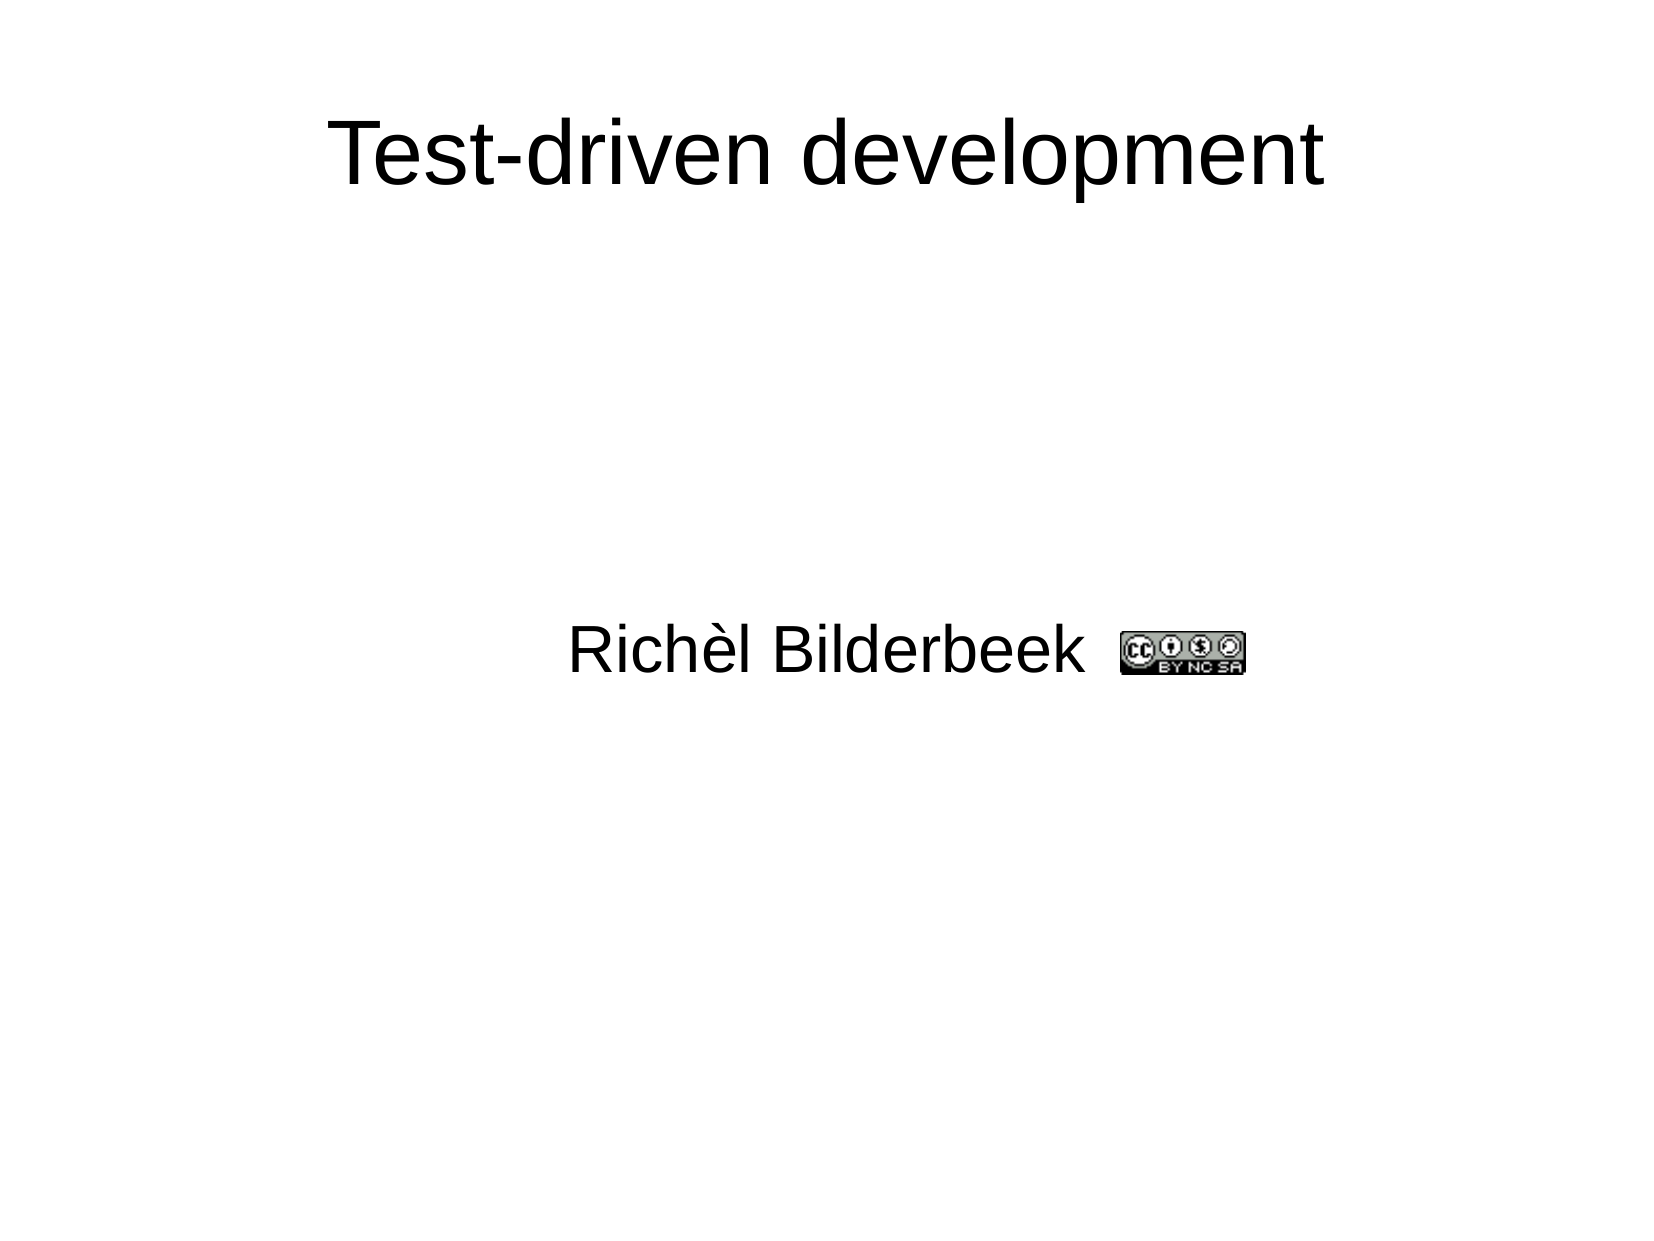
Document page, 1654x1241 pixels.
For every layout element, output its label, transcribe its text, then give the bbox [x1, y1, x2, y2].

title Test-driven development [82, 49, 1571, 257]
picture [1120, 631, 1246, 676]
subtitle Richèl Bilderbeek [82, 290, 1571, 1010]
